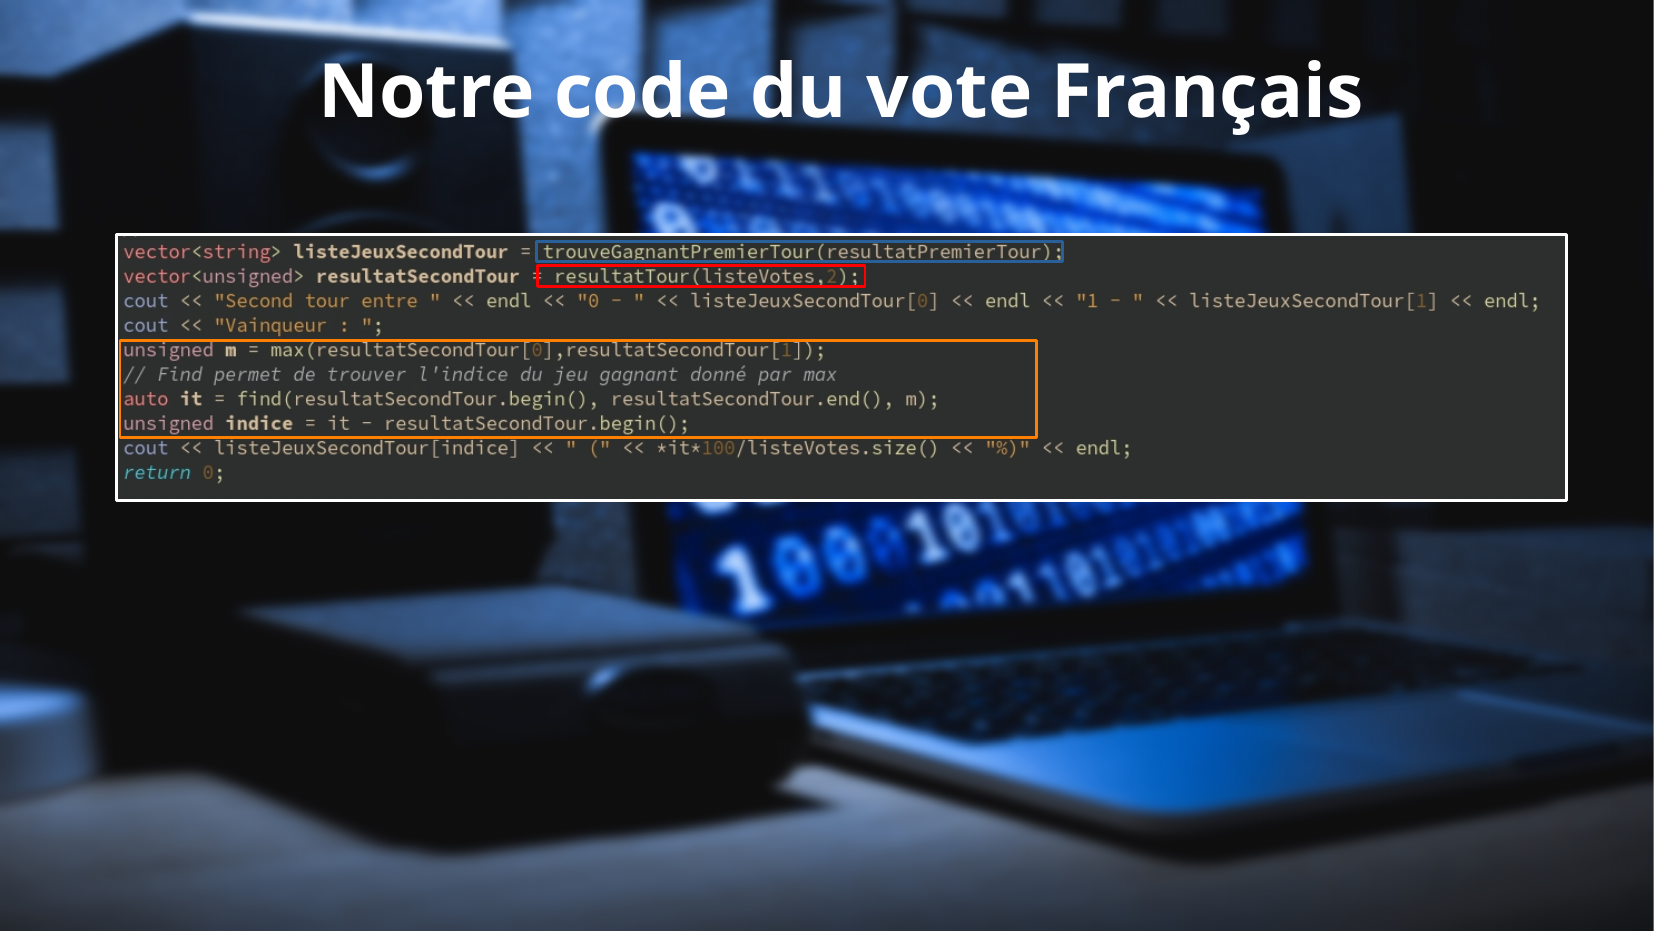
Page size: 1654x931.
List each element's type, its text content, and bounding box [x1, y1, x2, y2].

picture [0, 0, 1654, 931]
title Notre code du vote Français [236, 0, 1447, 180]
